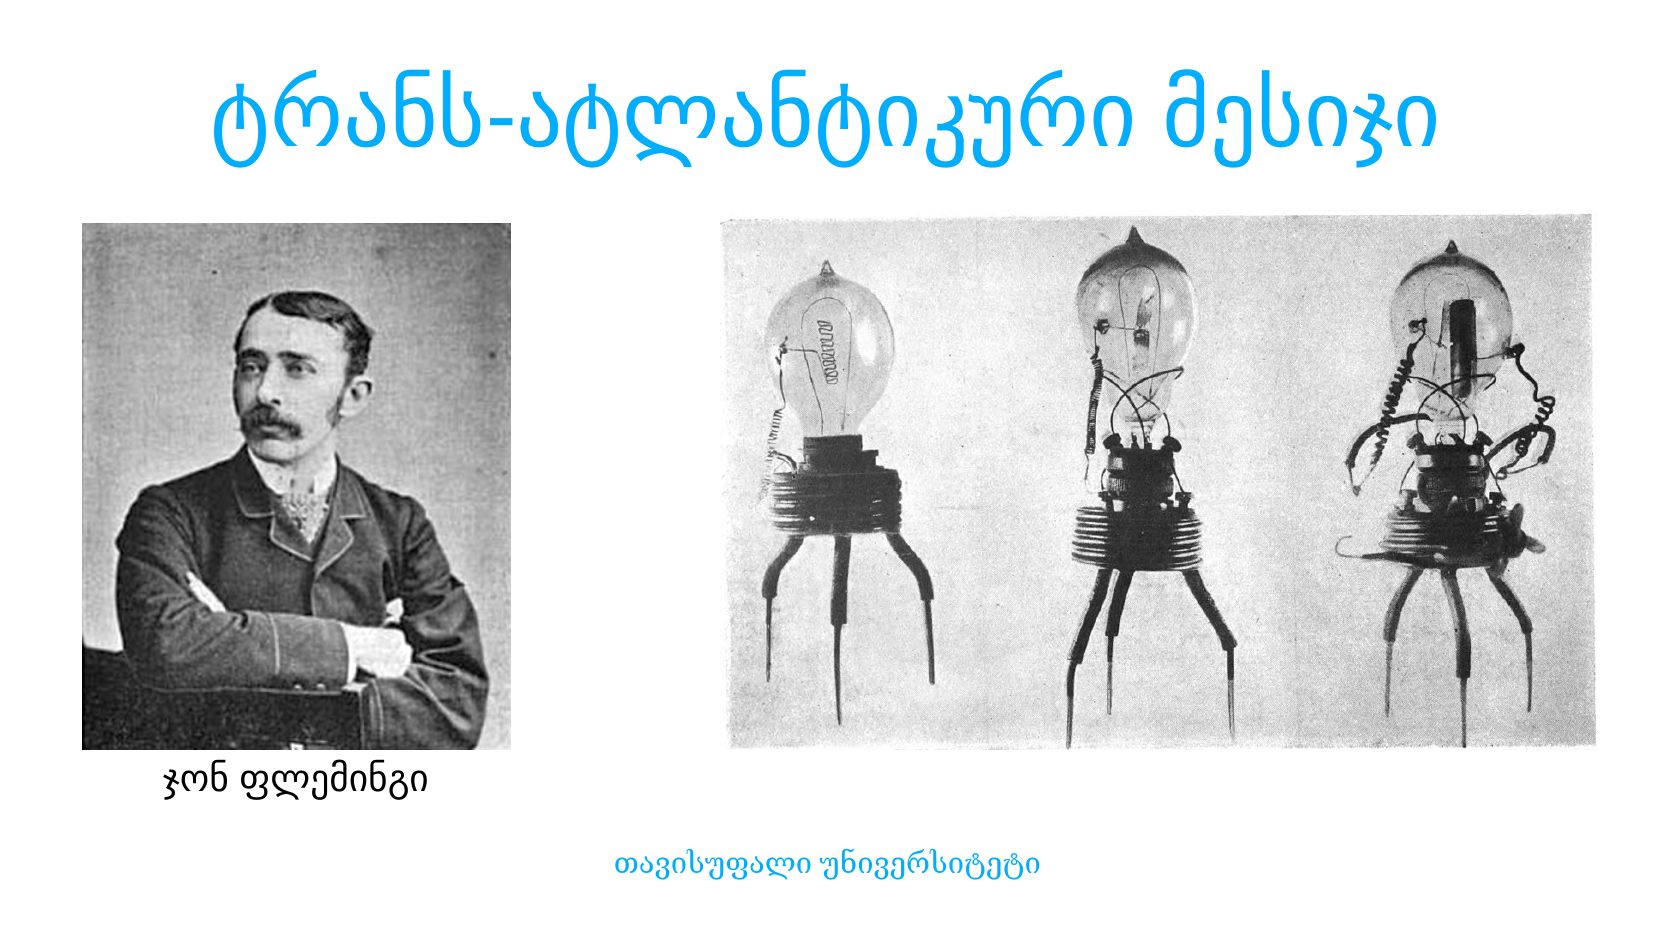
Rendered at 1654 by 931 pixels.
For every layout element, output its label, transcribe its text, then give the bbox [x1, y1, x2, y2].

title ტრანს-ატლანტიკური მესიჯი [82, 37, 1571, 193]
text_box ჯონ ფლემინგი [82, 750, 511, 807]
picture [82, 223, 511, 750]
picture [720, 210, 1597, 751]
